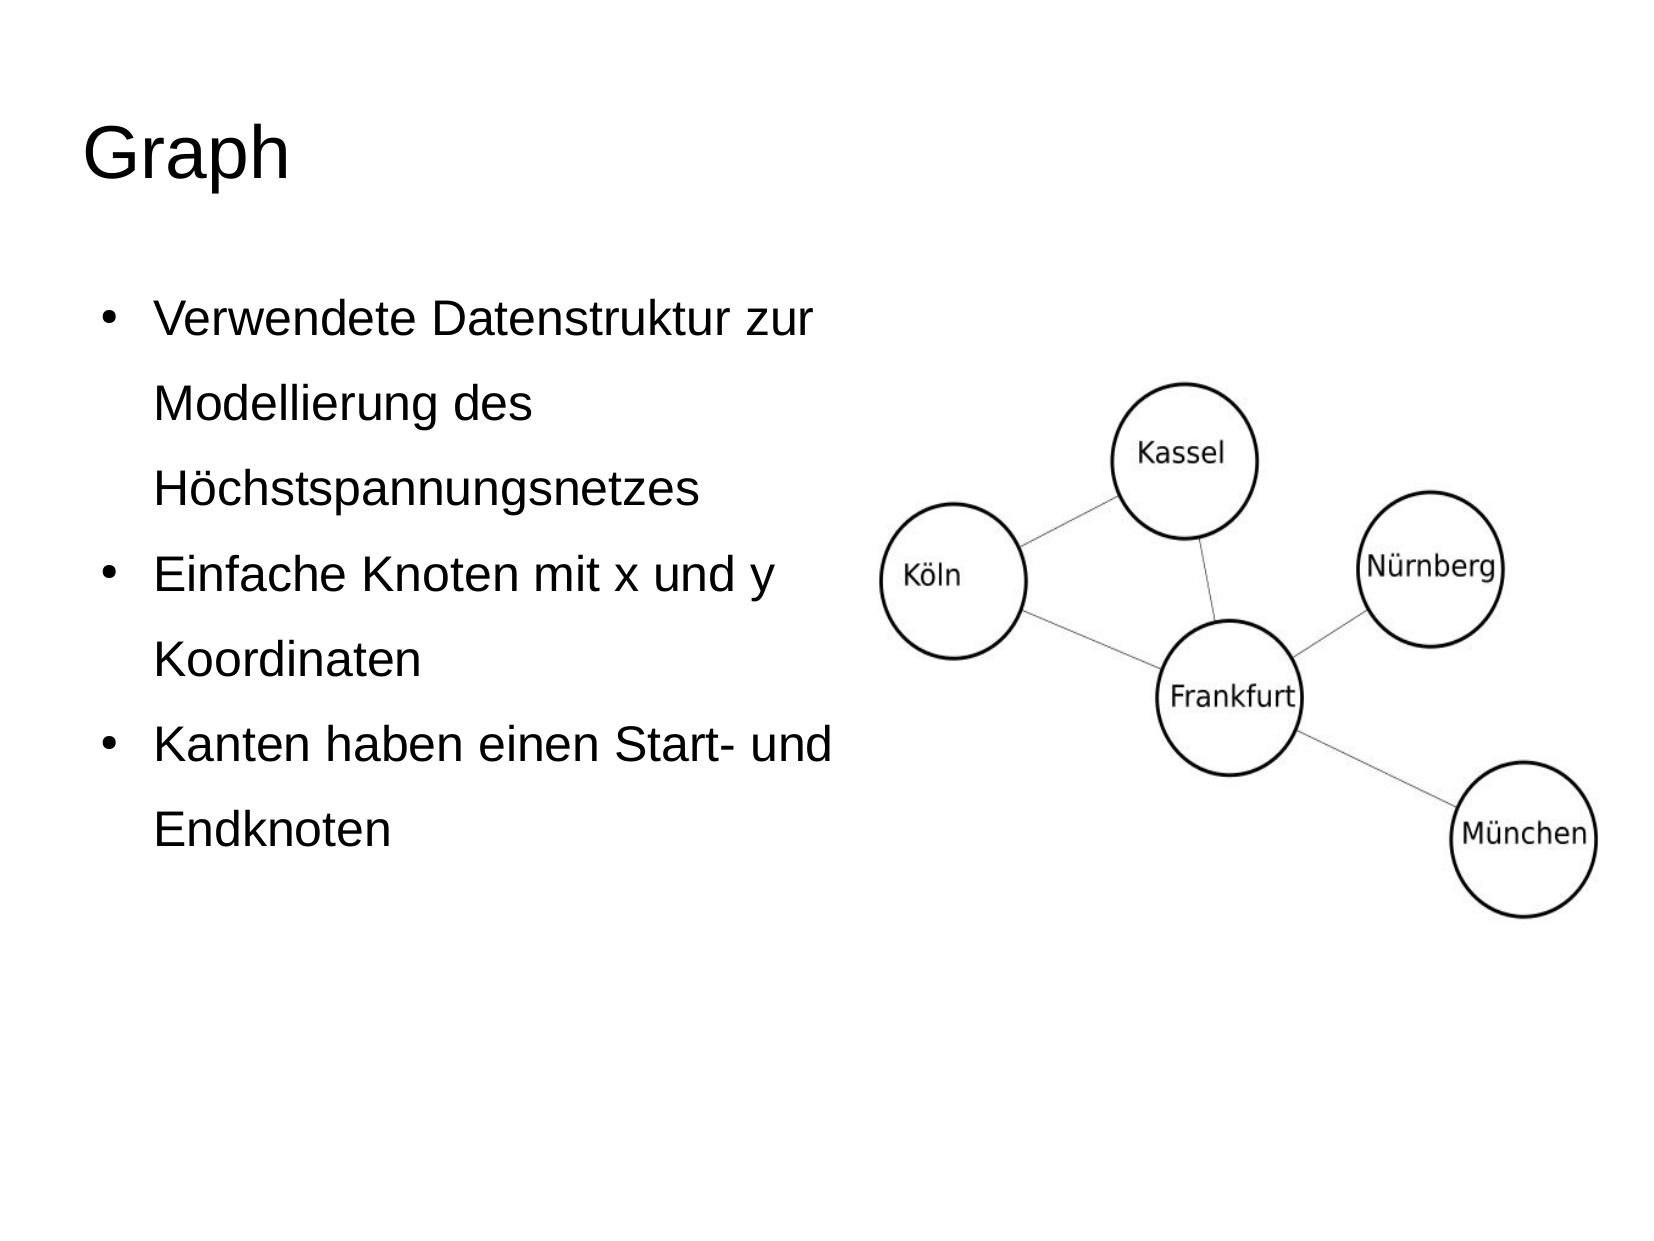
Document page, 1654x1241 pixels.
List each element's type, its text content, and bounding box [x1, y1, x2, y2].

picture [838, 366, 1632, 939]
title Graph [82, 49, 1571, 257]
list Verwendete Datenstruktur zur Modellierung des Höchstspannungsnetzes Einfache Knoten mit x und y Koordinaten Kanten haben einen Start- und Endknoten [82, 290, 1571, 1109]
